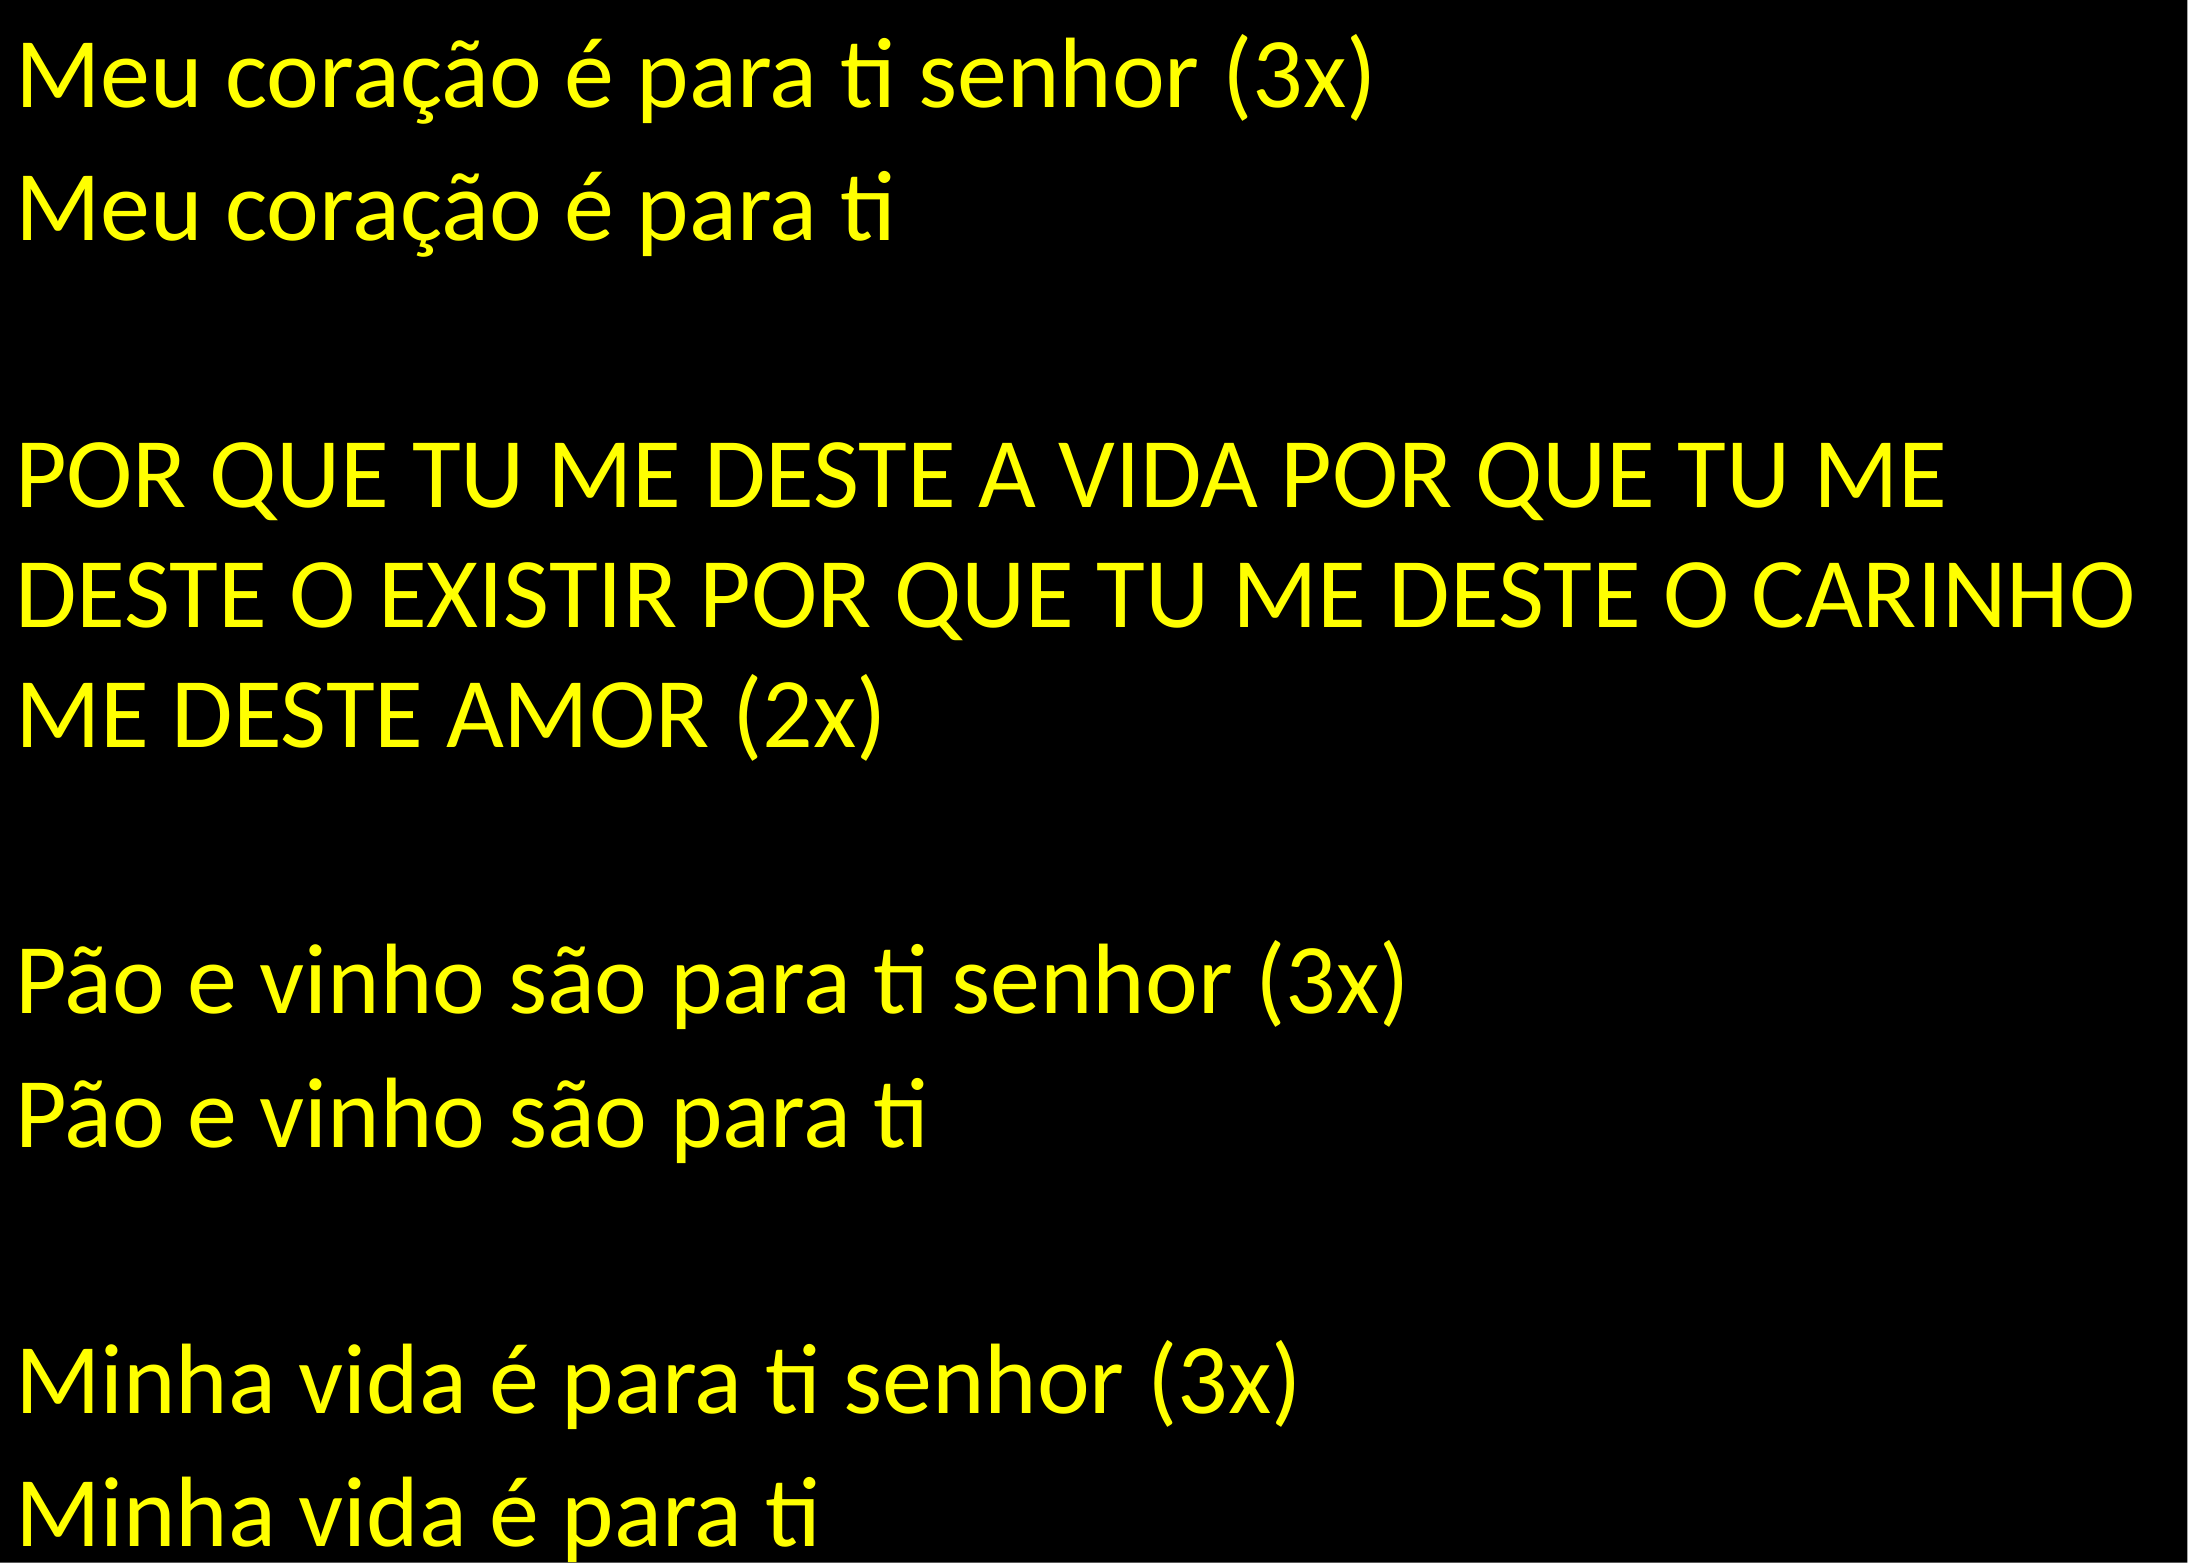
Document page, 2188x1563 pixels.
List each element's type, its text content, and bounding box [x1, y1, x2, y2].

subtitle Meu coração é para ti senhor (3x) Meu coração é para ti POR QUE TU ME DESTE A VIDA POR QUE TU ME DESTE O EXISTIR POR QUE TU ME DESTE O CARINHO ME DESTE AMOR (2x) Pão e vinho são para ti senhor (3x) Pão e vinho são para ti Minha vida é para ti senhor (3x) Minha vida é para ti [0, 0, 2188, 1563]
